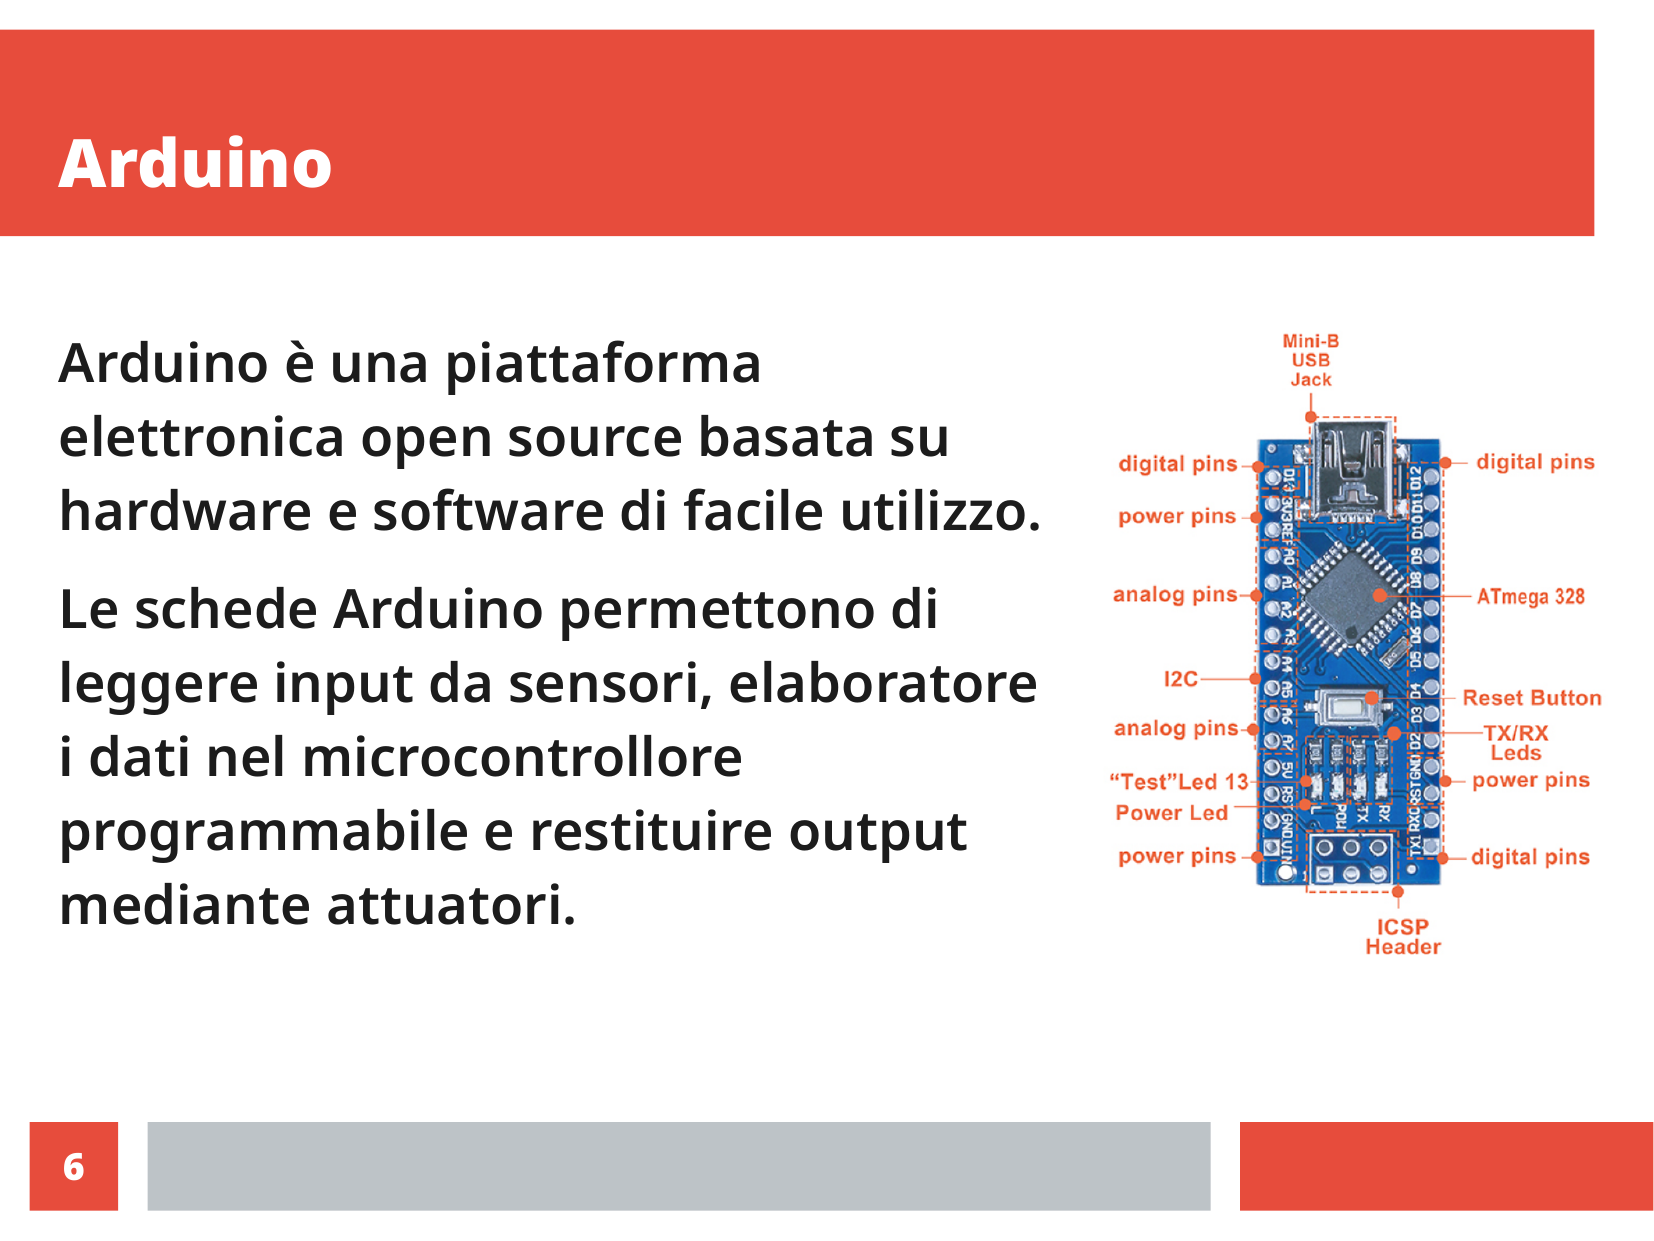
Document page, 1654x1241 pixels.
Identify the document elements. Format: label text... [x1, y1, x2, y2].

list Arduino è una piattaforma elettronica open source basata su hardware e software di facile utilizzo. Le schede Arduino permettono di leggere input da sensori, elaboratore i dati nel microcontrollore programmabile e restituire output mediante attuatori. [59, 324, 1051, 1093]
picture [1050, 324, 1621, 958]
title Arduino [59, 59, 1595, 207]
